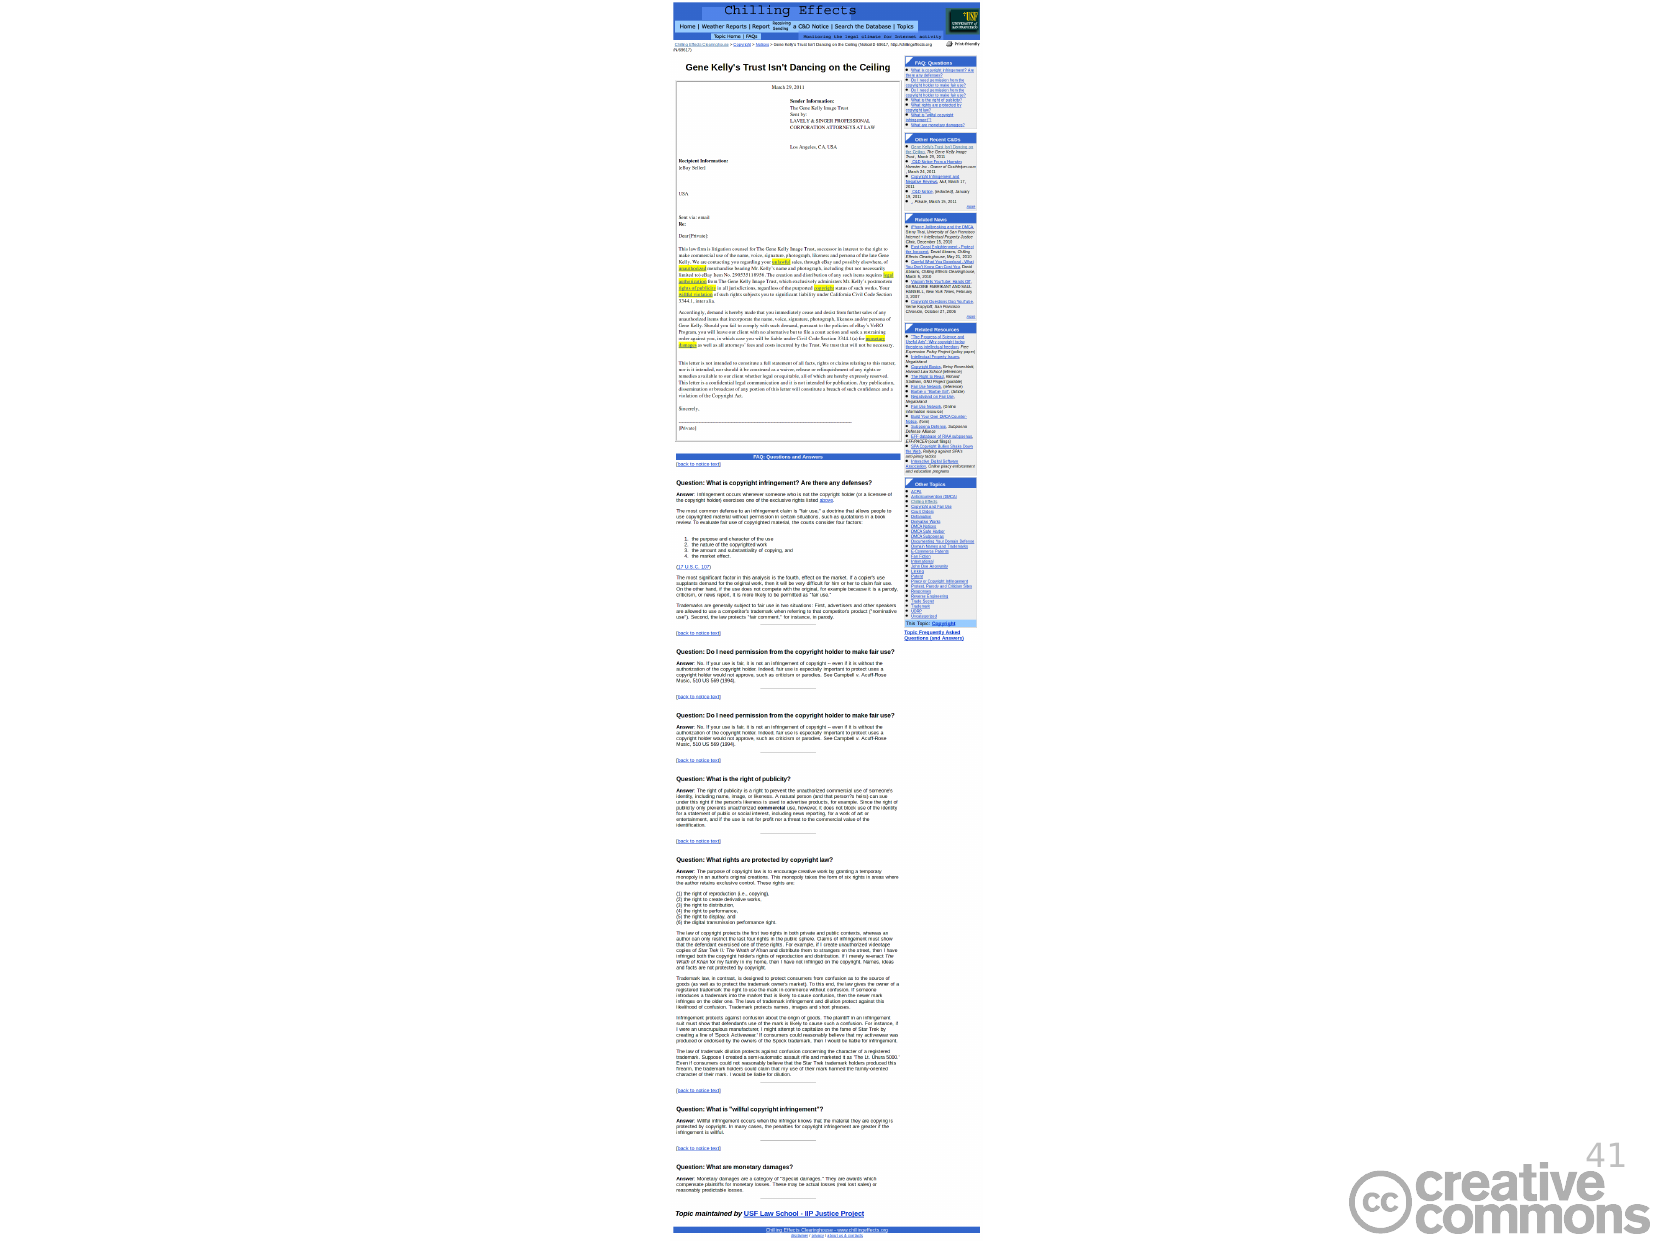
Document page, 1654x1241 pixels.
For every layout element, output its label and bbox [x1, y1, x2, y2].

picture [670, 0, 983, 1241]
picture [1349, 1162, 1650, 1234]
